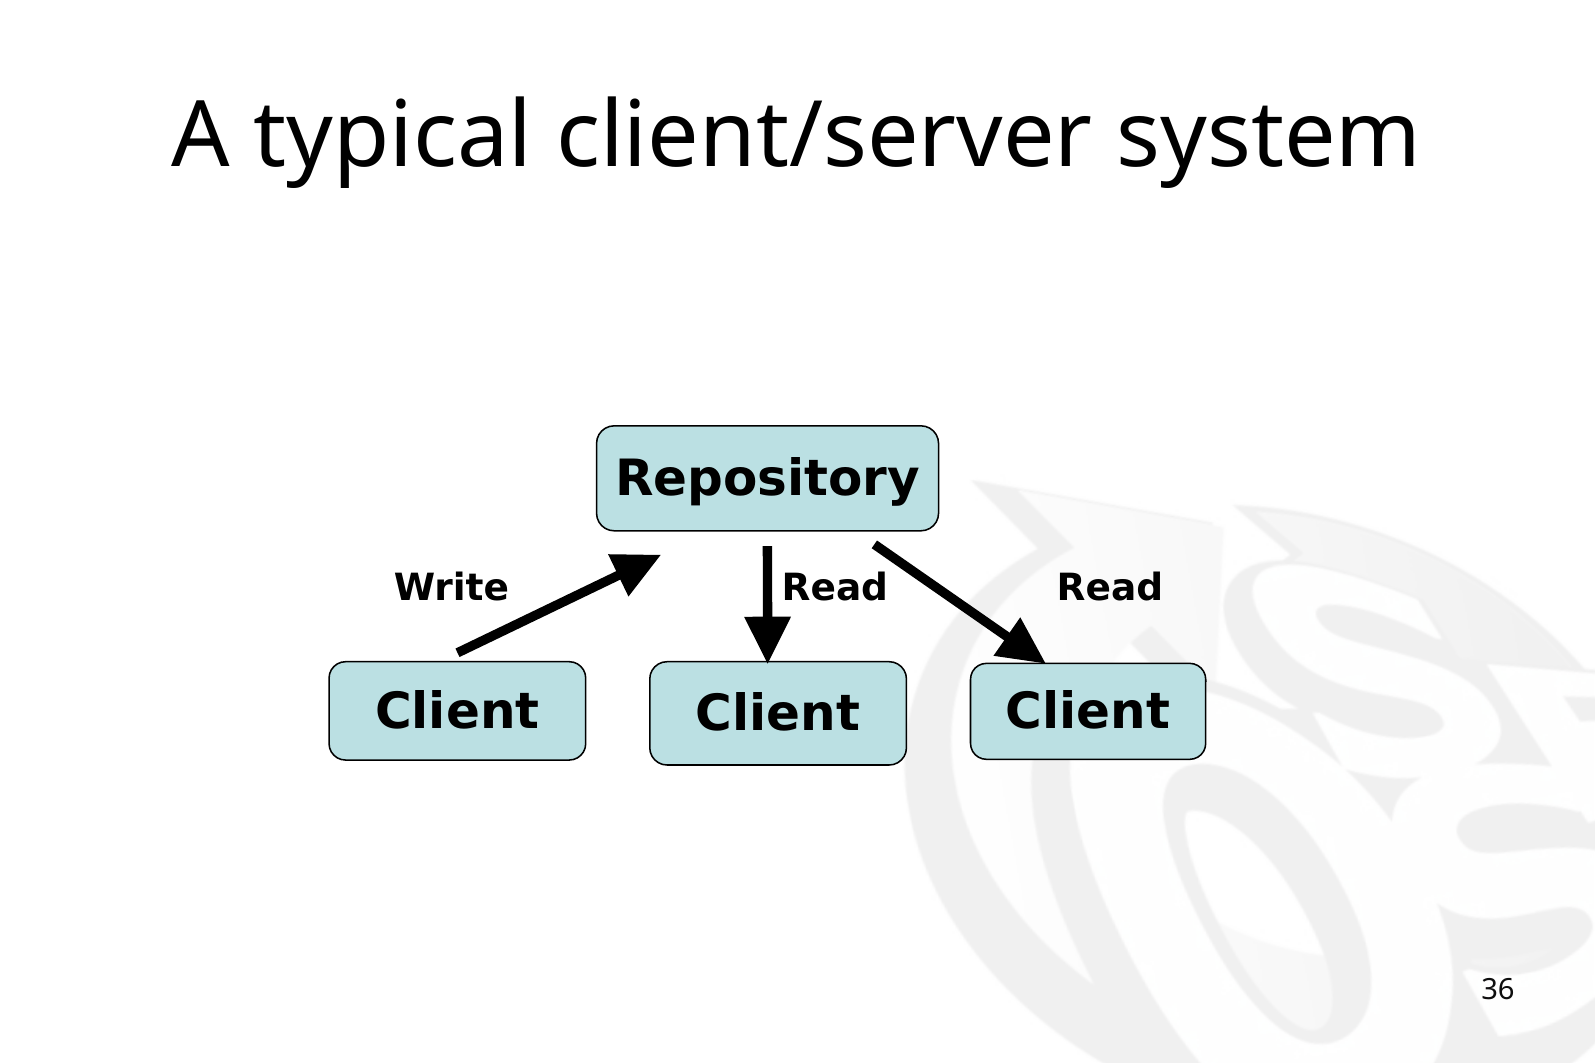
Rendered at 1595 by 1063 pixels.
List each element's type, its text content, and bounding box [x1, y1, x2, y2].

text_box [466, 575, 496, 649]
text_box Repository [596, 425, 939, 531]
text_box Write Read Read [379, 558, 1179, 617]
text_box Client [970, 663, 1206, 760]
text_box Client [649, 661, 907, 766]
text_box Client [329, 661, 586, 761]
title A typical client/server system [79, 42, 1515, 220]
